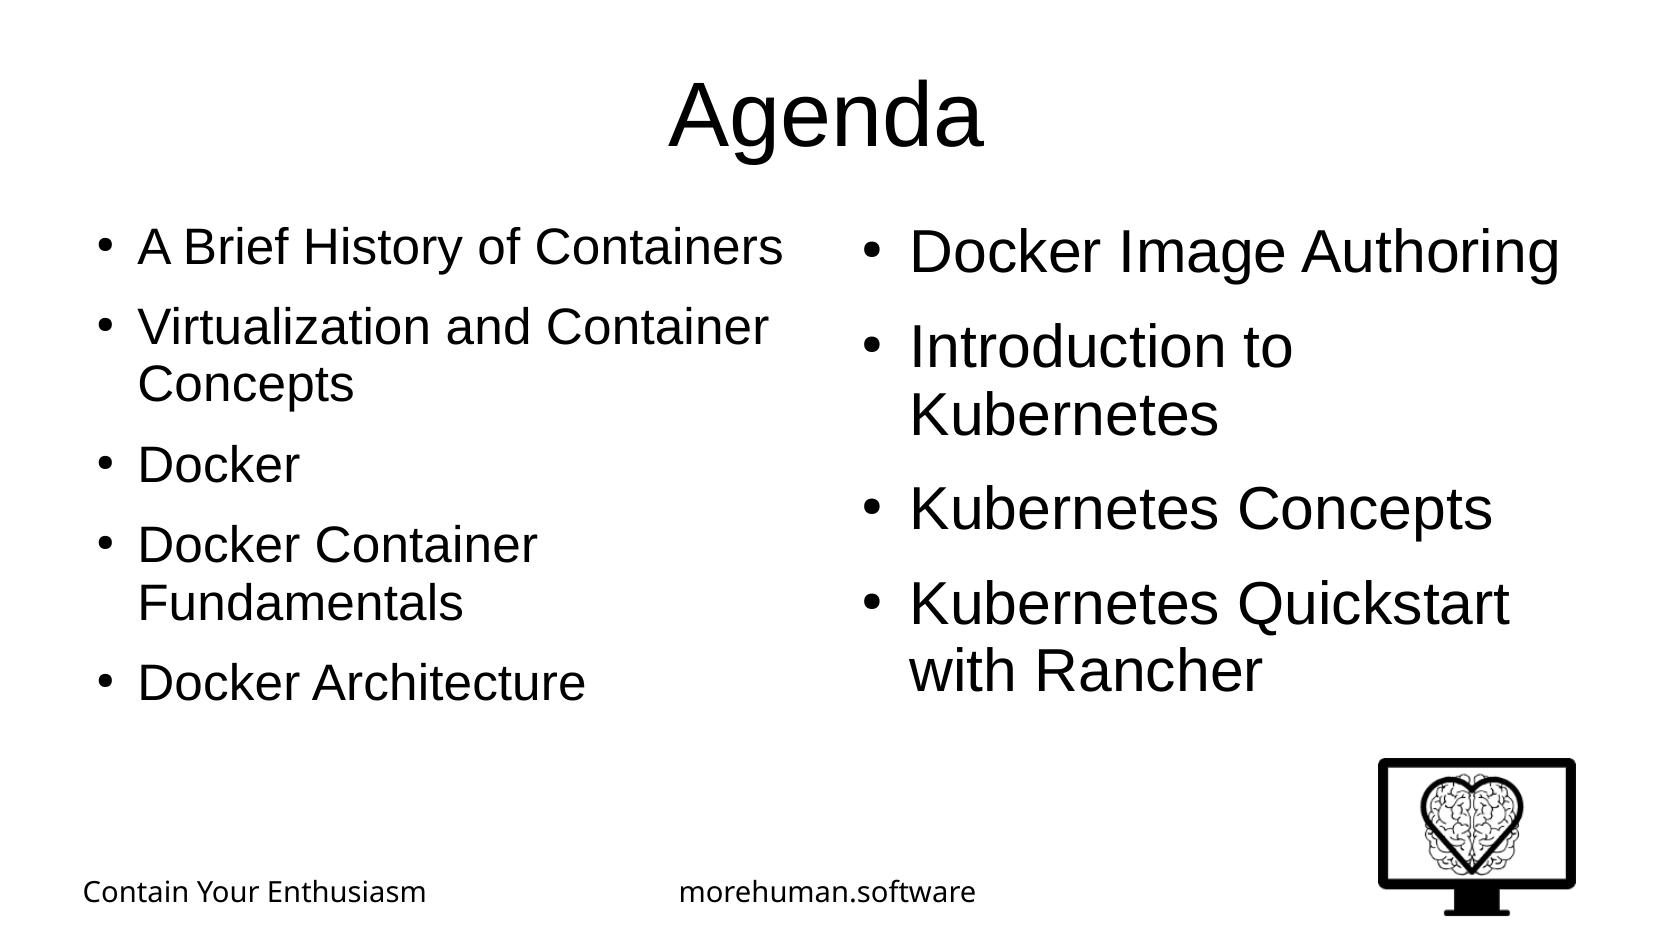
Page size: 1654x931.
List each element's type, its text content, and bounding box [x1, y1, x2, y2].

title Agenda [82, 37, 1571, 193]
picture [1378, 758, 1576, 925]
list Docker Image Authoring Introduction to Kubernetes Kubernetes Concepts Kubernetes Quickstart with Rancher [845, 217, 1572, 758]
list A Brief History of Containers Virtualization and Container Concepts Docker Docker Container Fundamentals Docker Architecture [82, 217, 809, 758]
